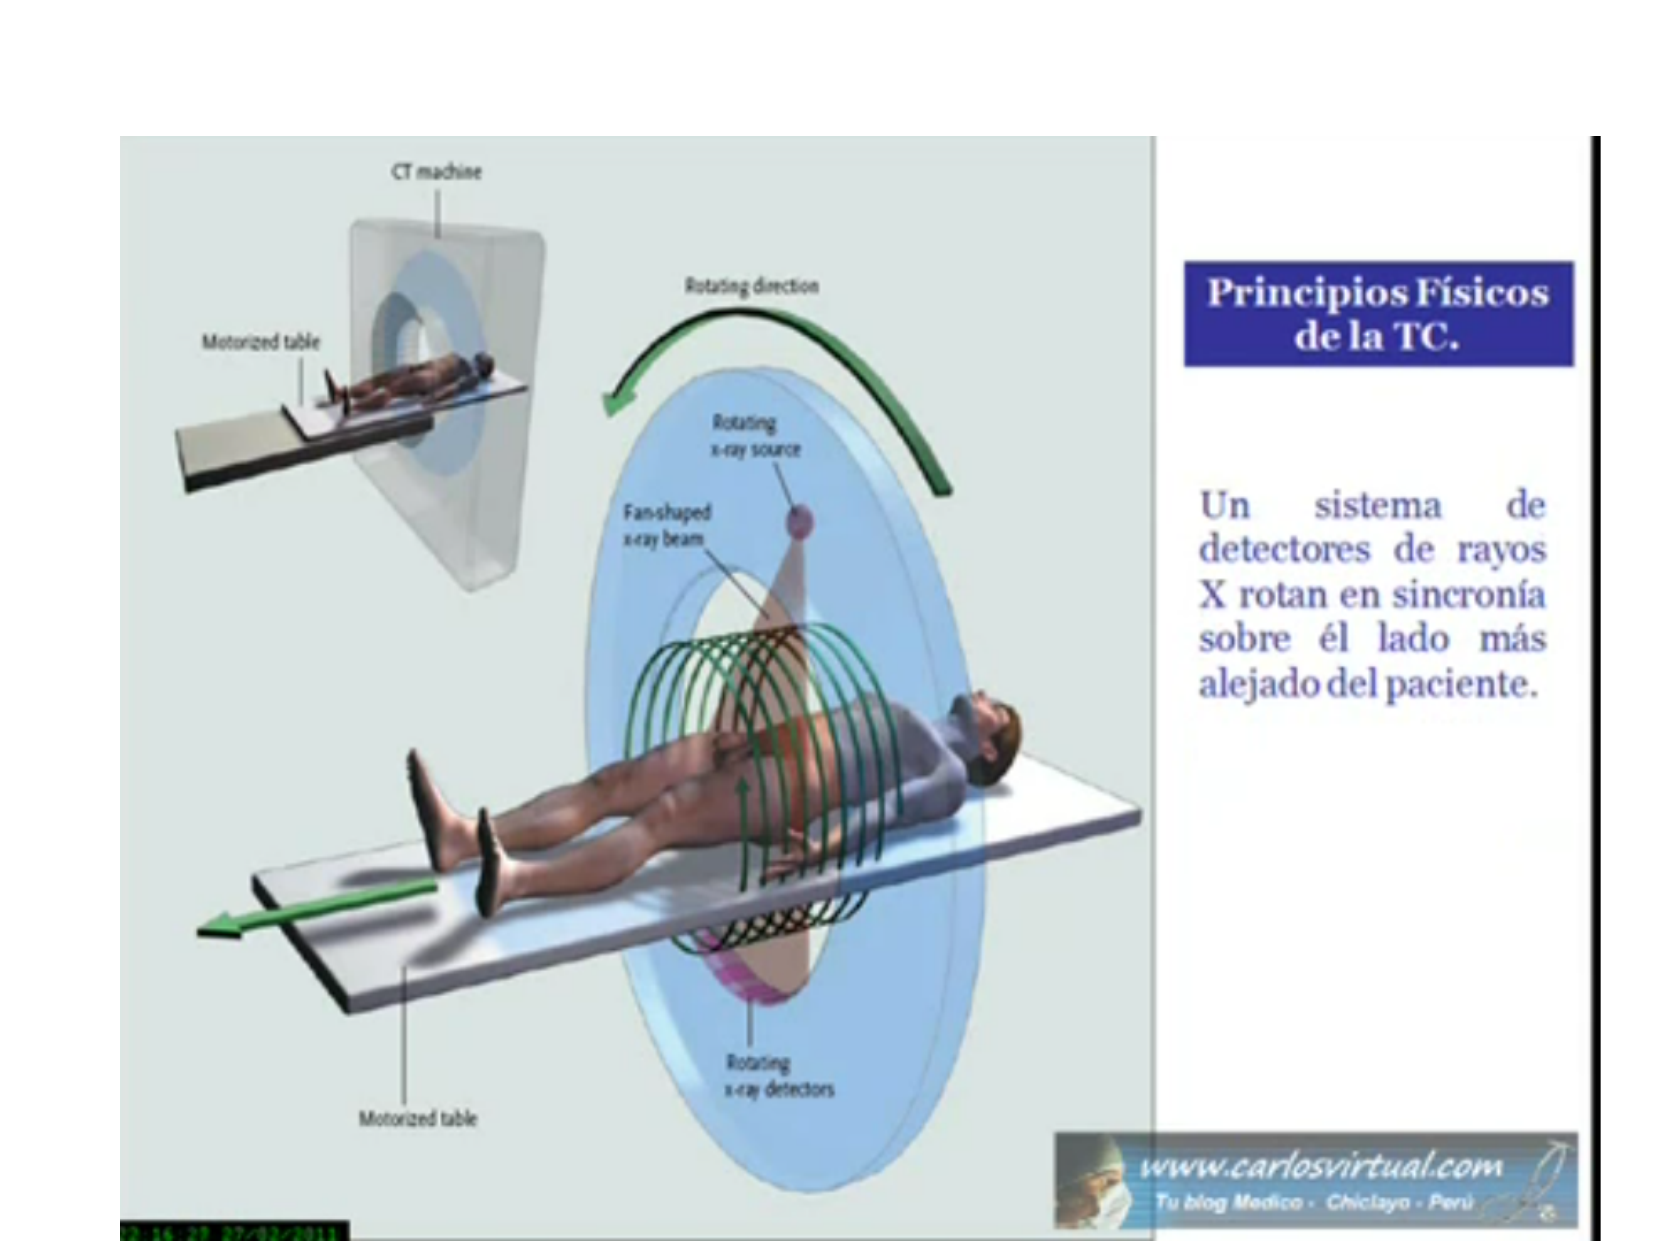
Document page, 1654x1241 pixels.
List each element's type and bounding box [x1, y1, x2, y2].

picture [120, 136, 1601, 1241]
